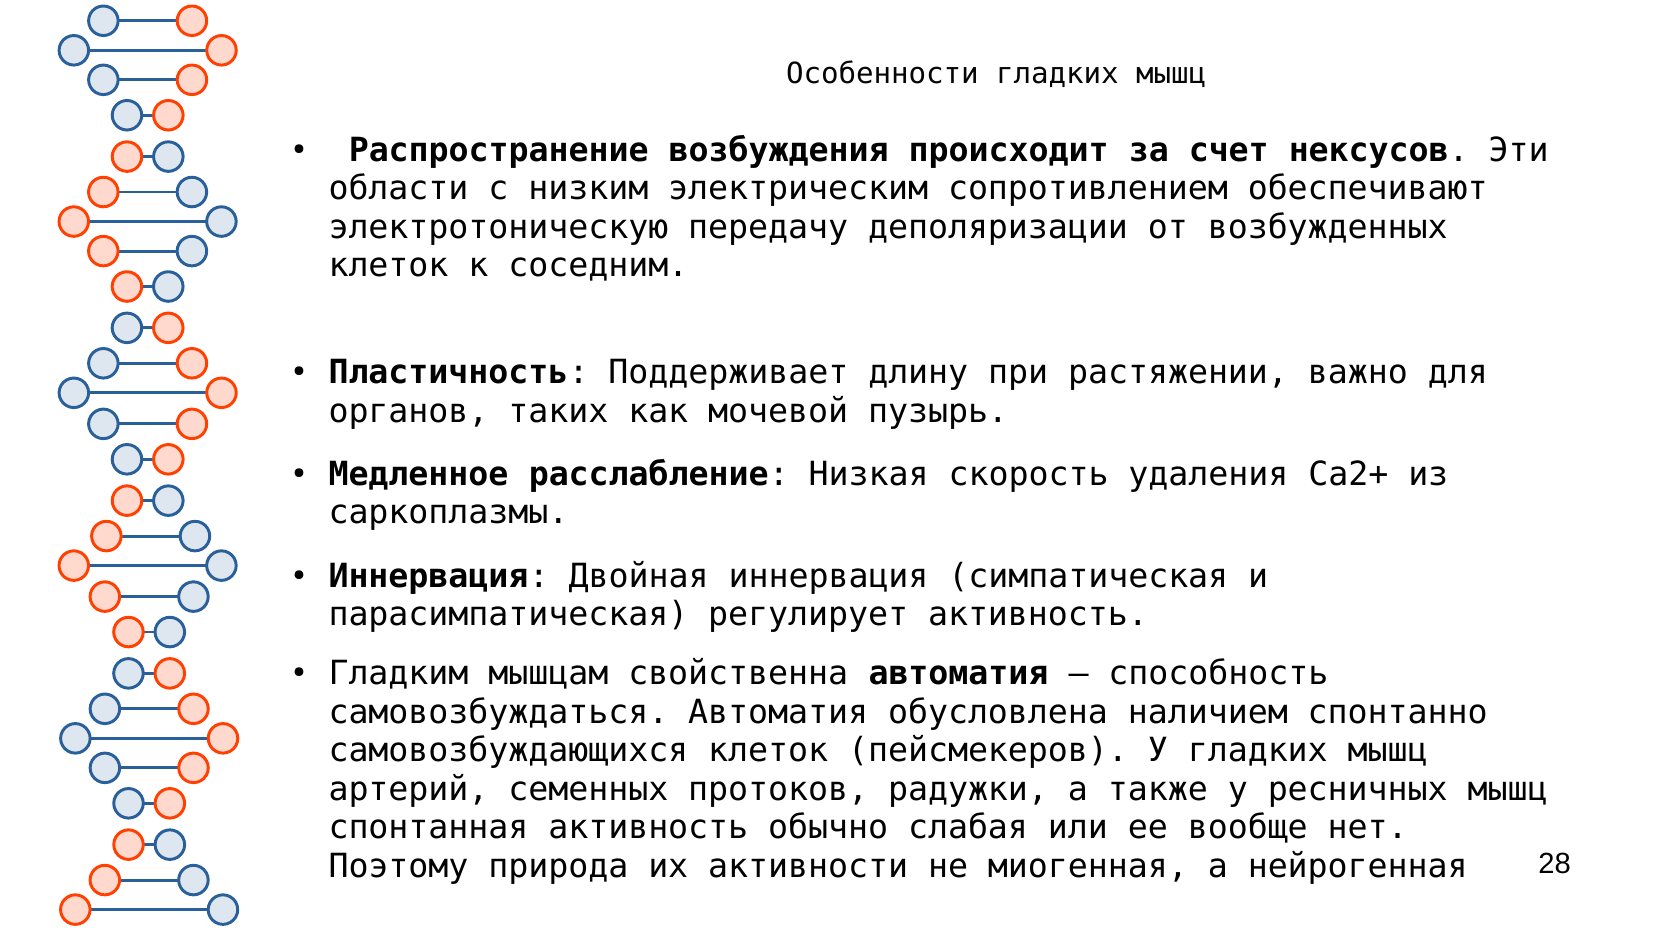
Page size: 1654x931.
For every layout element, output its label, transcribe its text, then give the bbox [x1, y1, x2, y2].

text_box Распространение возбуждения происходит за счет нексусов. Эти области с низким электрическим сопротивлением обеспечивают электротоническую передачу деполяризации от возбужденных клеток к соседним. Пластичность: Поддерживает длину при растяжении, важно для органов, таких как мочевой пузырь. Медленное расслабление: Низкая скорость удаления Ca2+ из саркоплазмы. Иннервация: Двойная иннервация (симпатическая и парасимпатическая) регулирует активность. Гладким мышцам свойственна автоматия – способность самовозбуждаться. Автоматия обусловлена наличием спонтанно самовозбуждающихся клеток (пейсмекеров). У гладких мышц артерий, семенных протоков, радужки, а также у ресничных мышц спонтанная активность обычно слабая или ее вообще нет. Поэтому природа их активности не миогенная, а нейрогенная [278, 123, 1577, 657]
title Особенности гладких мышц [275, 0, 1605, 150]
